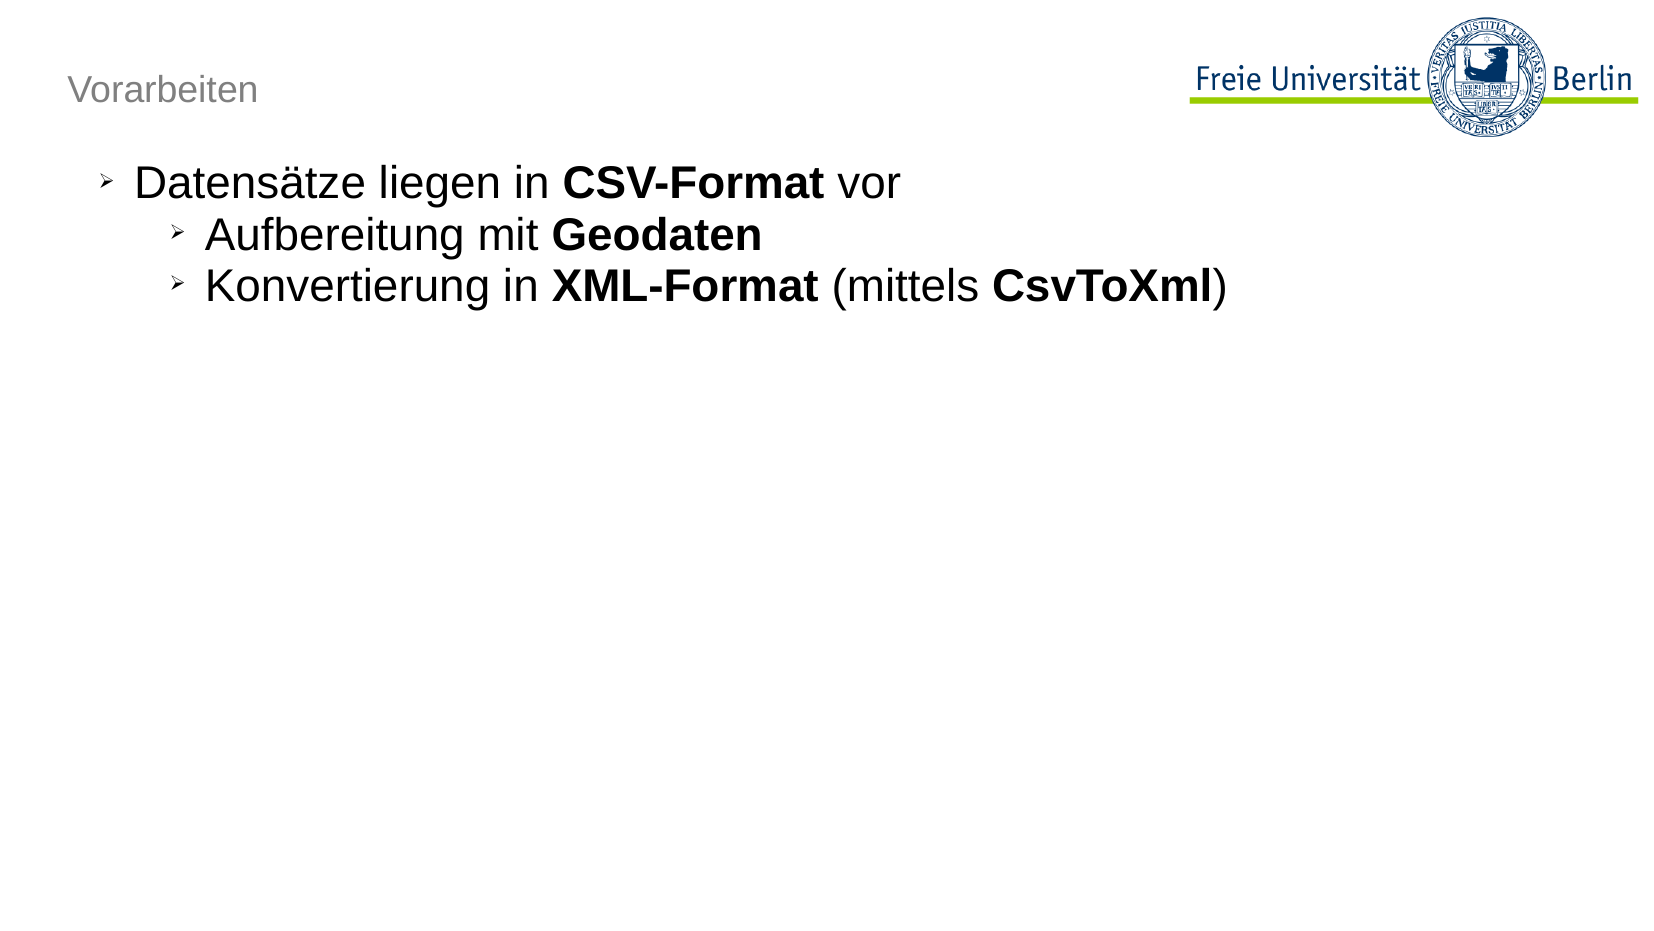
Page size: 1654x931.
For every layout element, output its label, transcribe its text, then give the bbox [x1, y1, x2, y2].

picture [1185, 11, 1642, 142]
text_box Datensätze liegen in CSV-Format vor Aufbereitung mit Geodaten Konvertierung in XML-Format (mittels CsvToXml) [84, 150, 1244, 319]
text_box Vorarbeiten [52, 61, 274, 119]
